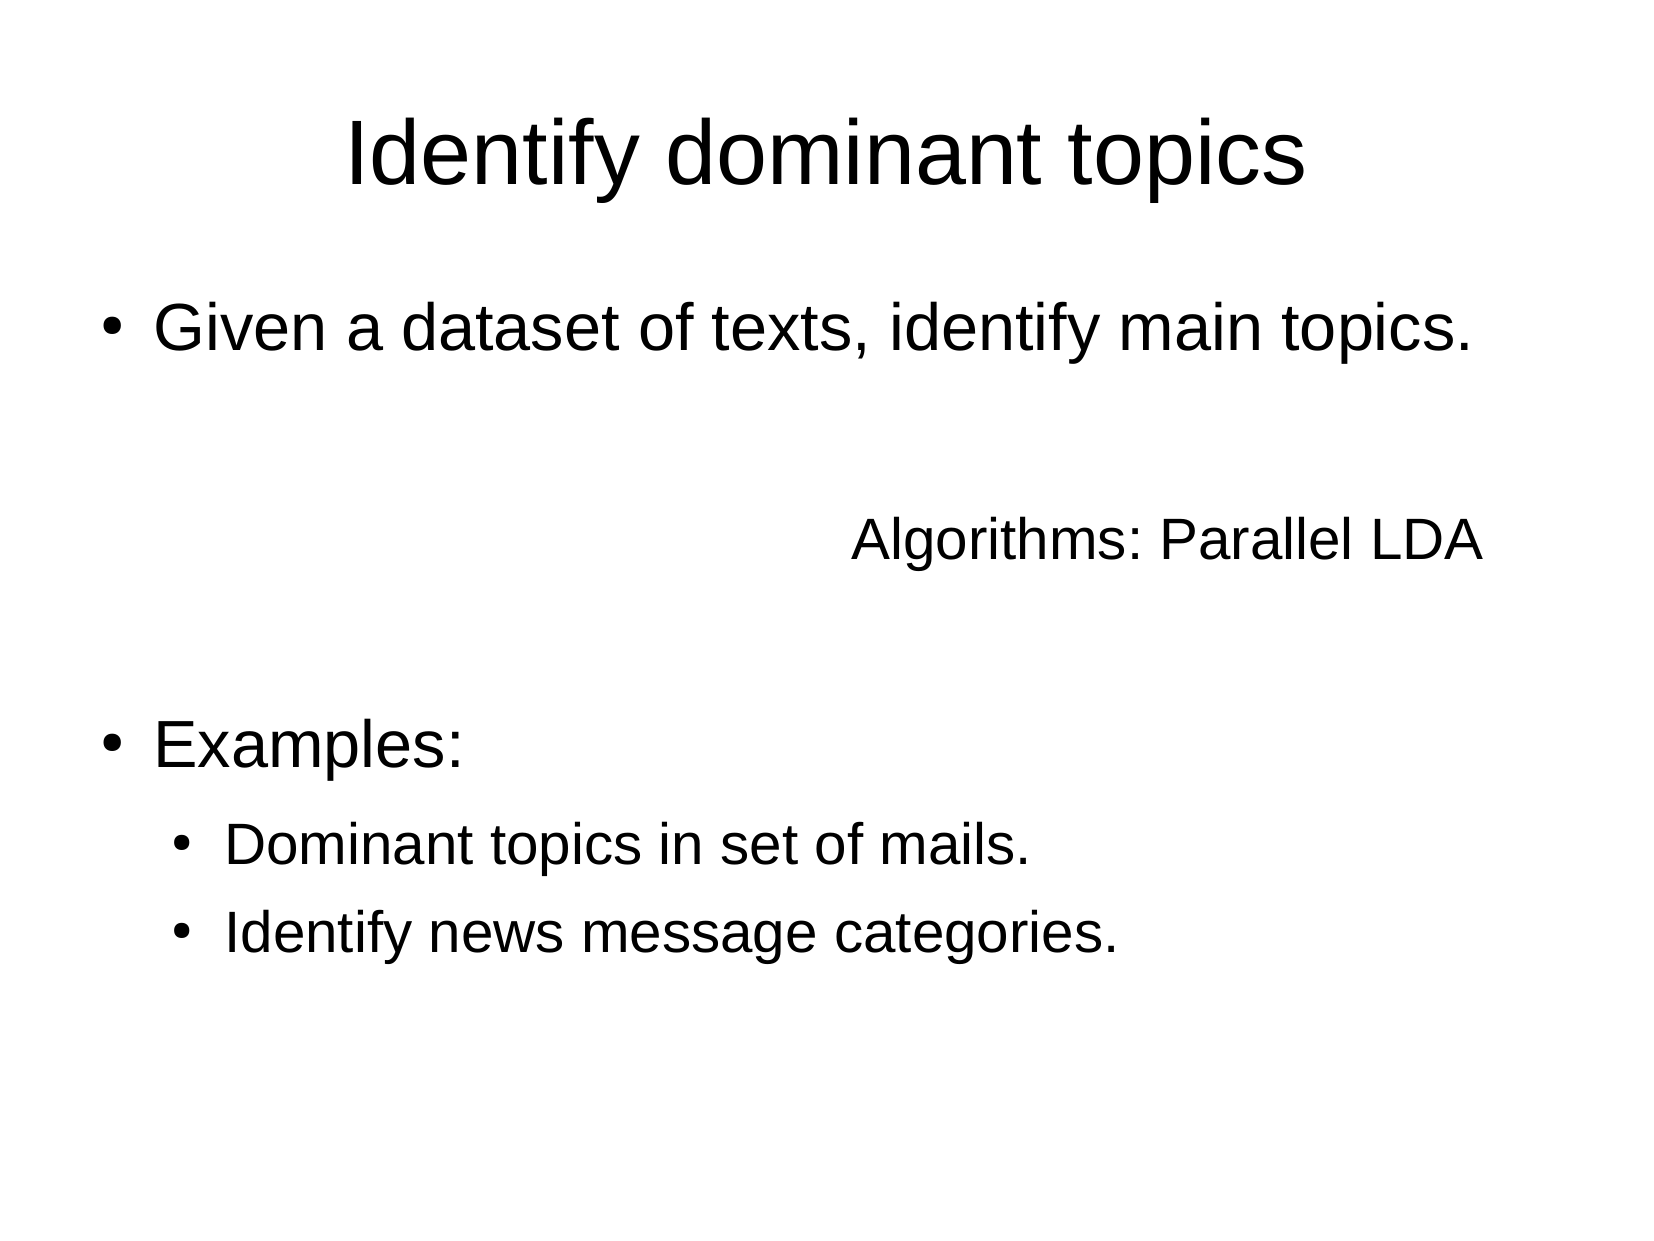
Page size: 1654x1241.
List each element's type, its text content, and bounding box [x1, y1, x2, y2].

list Given a dataset of texts, identify main topics. Examples: Dominant topics in set of mails. Identify news message categories. [82, 290, 1571, 1094]
title Identify dominant topics [82, 56, 1571, 250]
text_box Algorithms: Parallel LDA [836, 499, 1500, 584]
